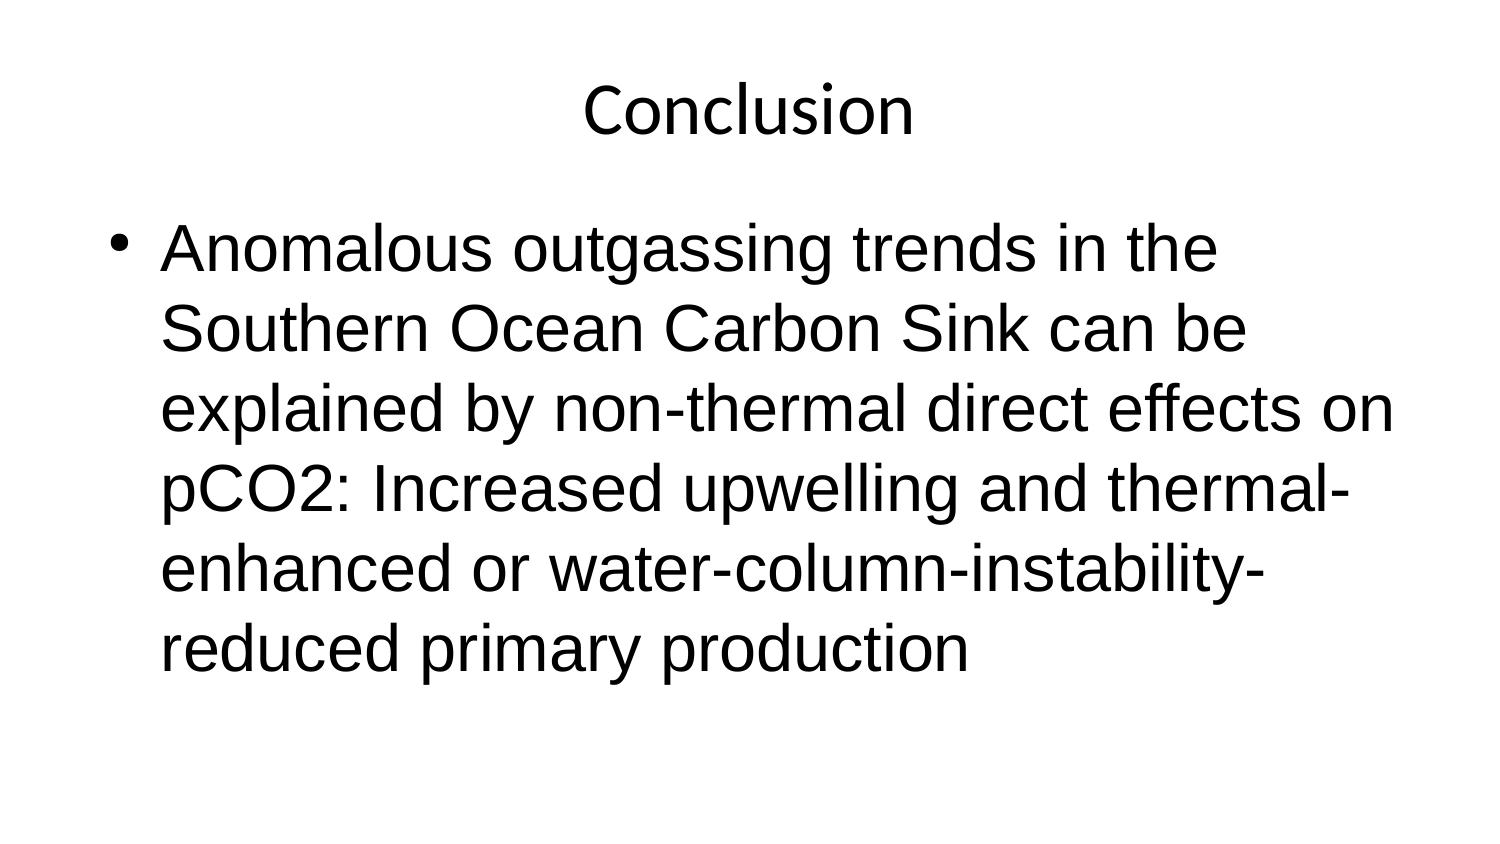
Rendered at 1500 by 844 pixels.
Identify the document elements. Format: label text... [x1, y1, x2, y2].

title Conclusion [75, 33, 1426, 175]
list Anomalous outgassing trends in the Southern Ocean Carbon Sink can be explained by non-thermal direct effects on pCO2: Increased upwelling and thermal-enhanced or water-column-instability-reduced primary production [75, 196, 1426, 754]
